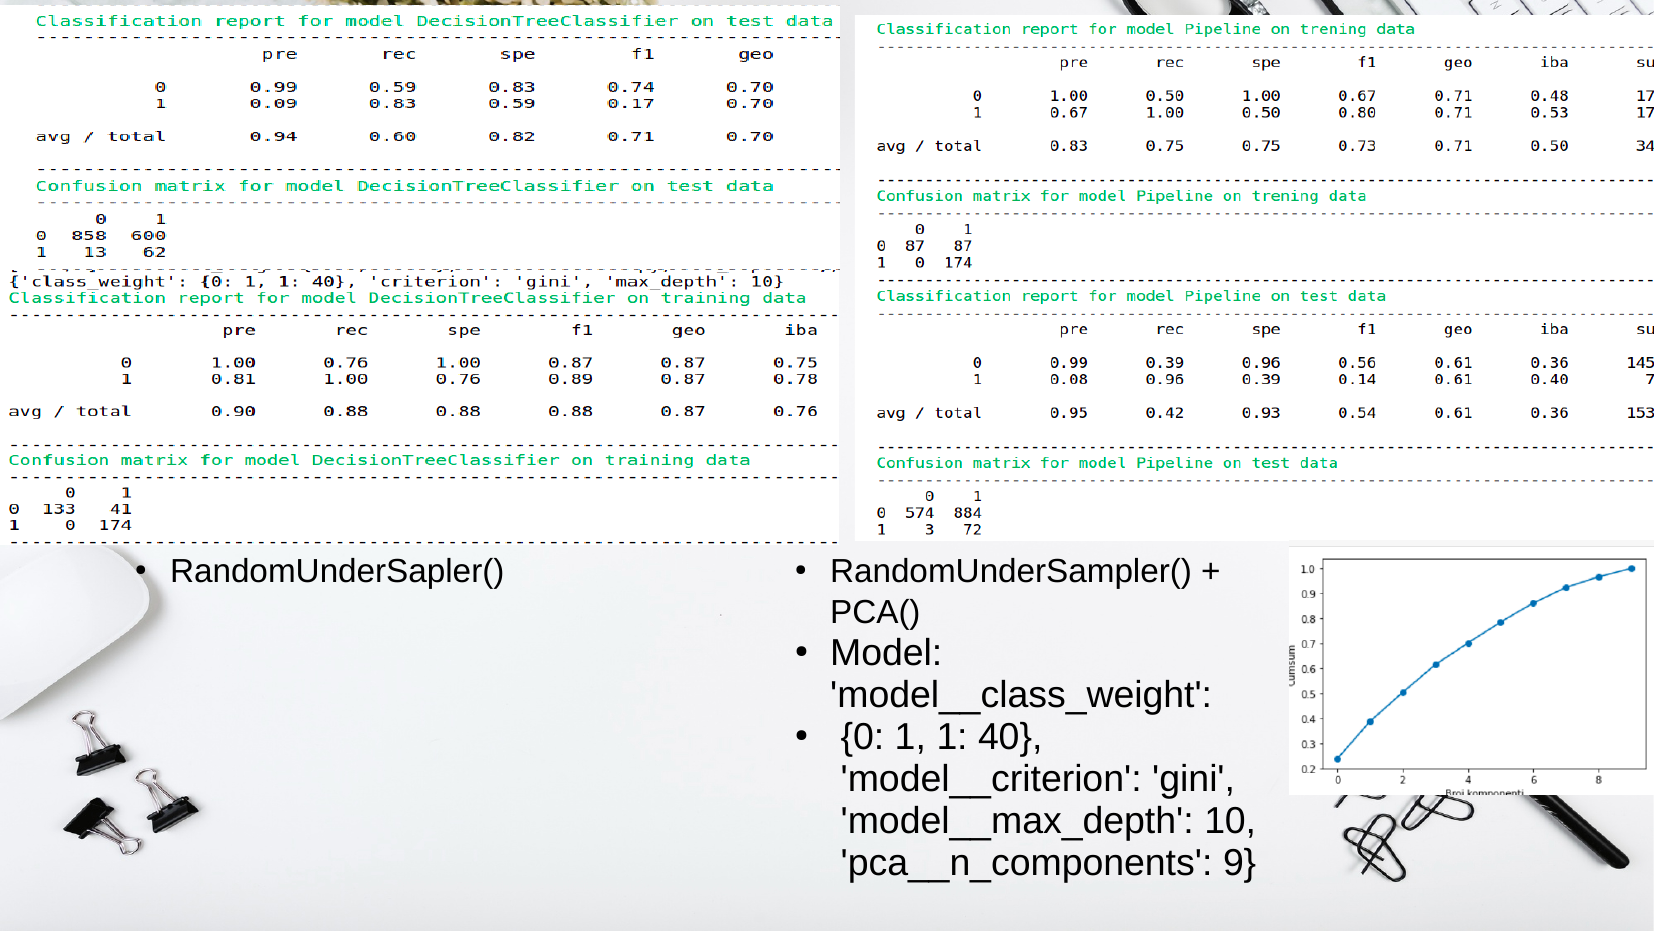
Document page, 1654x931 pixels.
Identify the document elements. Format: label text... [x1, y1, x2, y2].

text_box RandomUnderSapler() [120, 545, 571, 605]
picture [0, 0, 1654, 931]
text_box RandomUnderSampler() + PCA() Model: 'model__class_weight': {0: 1, 1: 40}, 'model__criterion': 'gini', 'model__max_depth': 10, 'pca__n_components': 9} [780, 544, 1291, 891]
